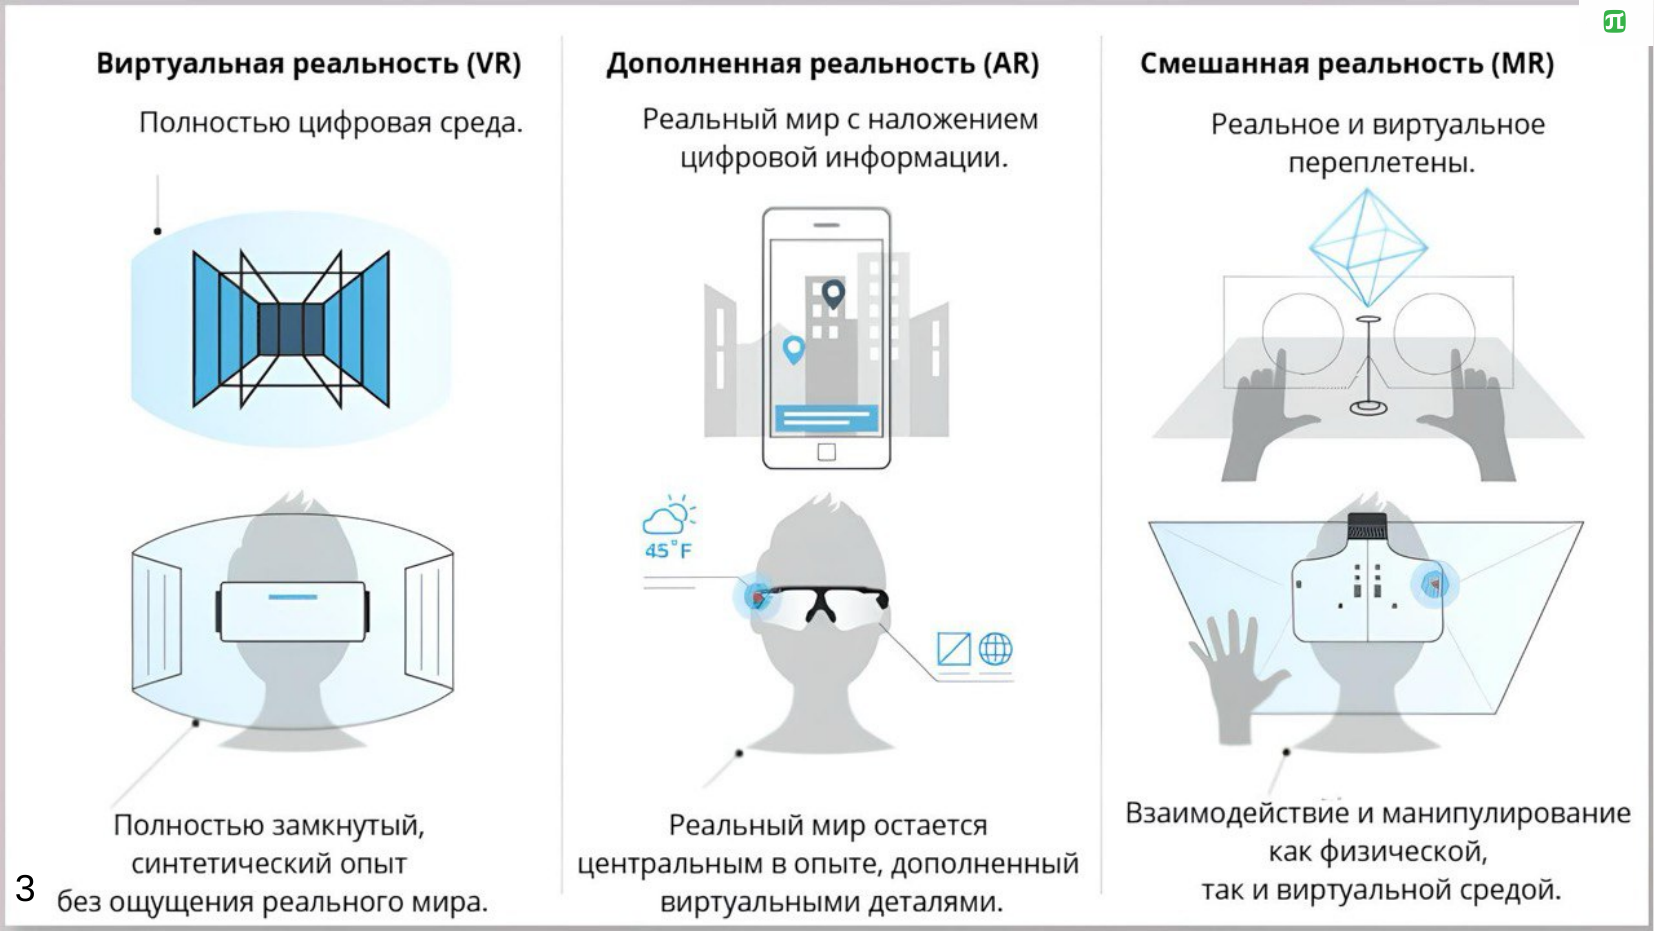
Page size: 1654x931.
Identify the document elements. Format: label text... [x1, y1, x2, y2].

text_box <номер> [0, 860, 562, 931]
picture [0, 0, 1654, 931]
